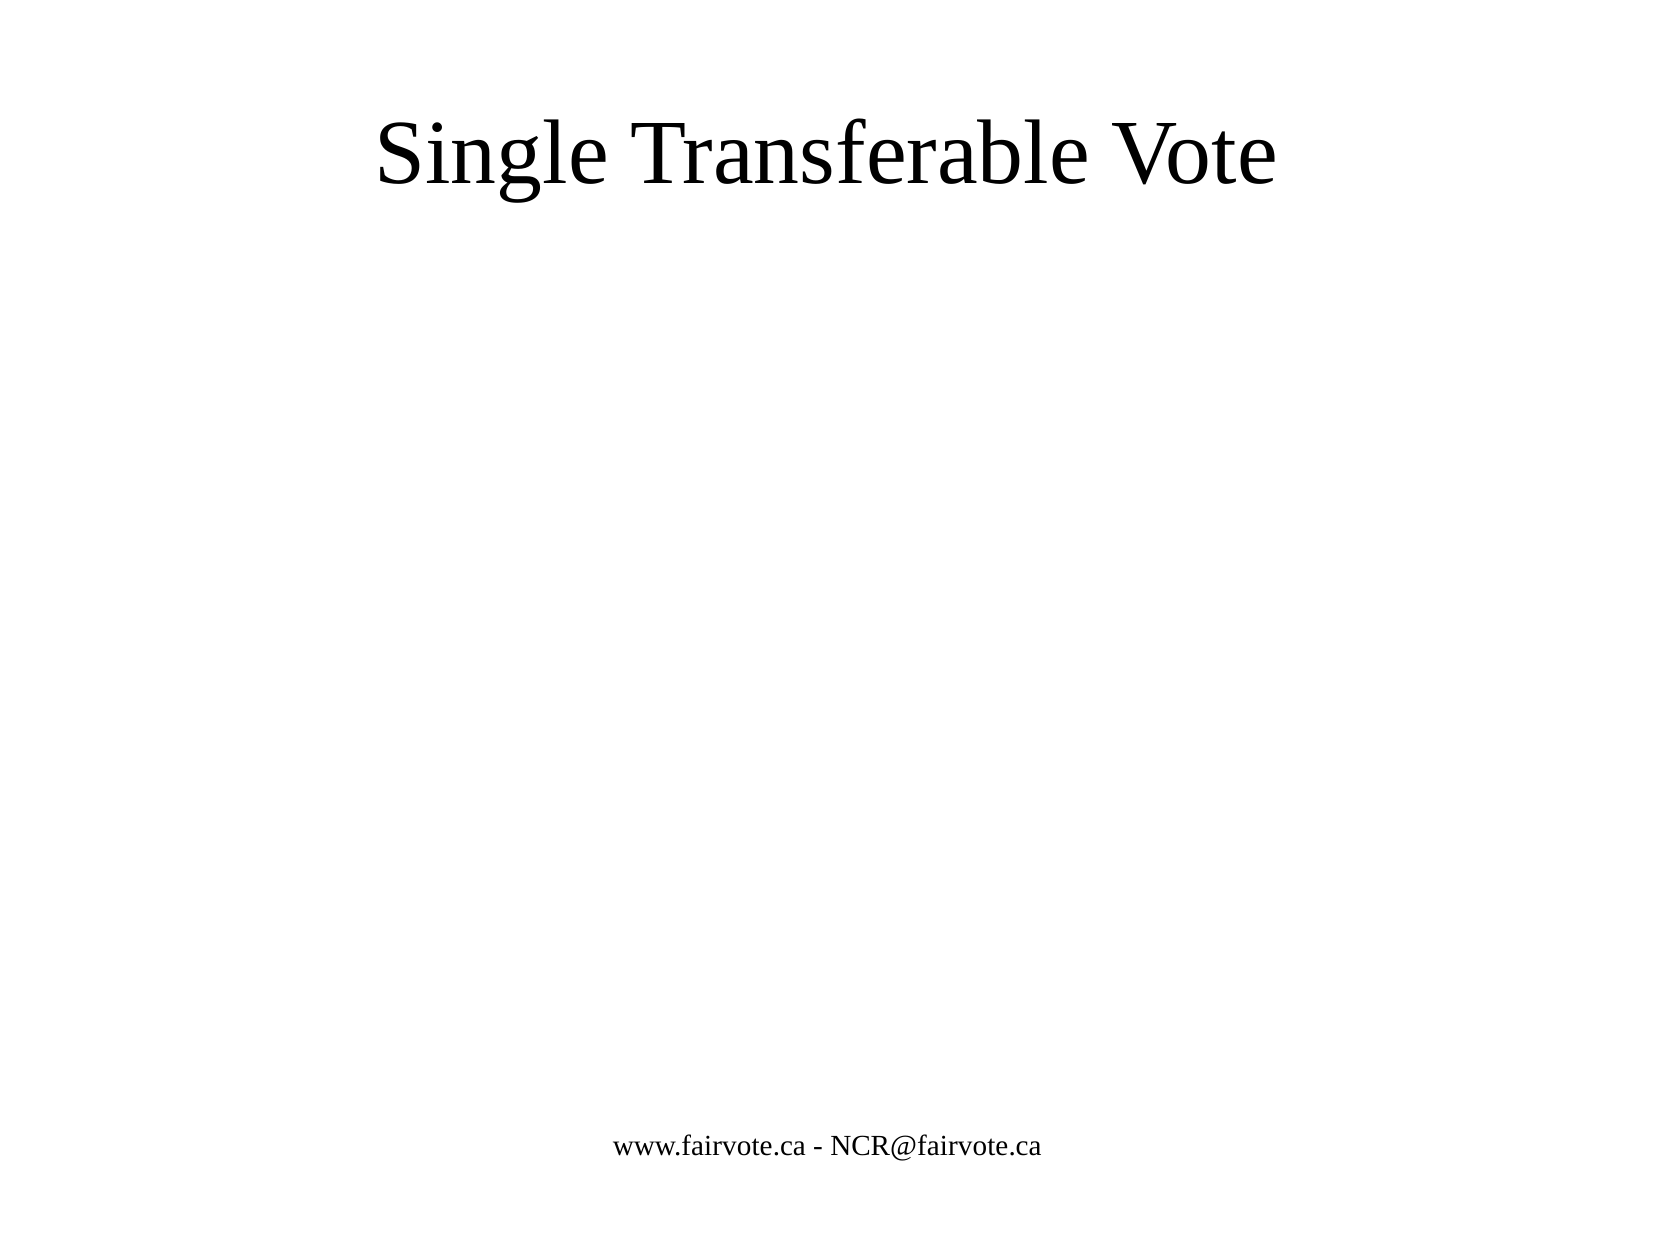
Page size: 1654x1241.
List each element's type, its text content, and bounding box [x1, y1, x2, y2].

title Single Transferable Vote [82, 49, 1571, 257]
